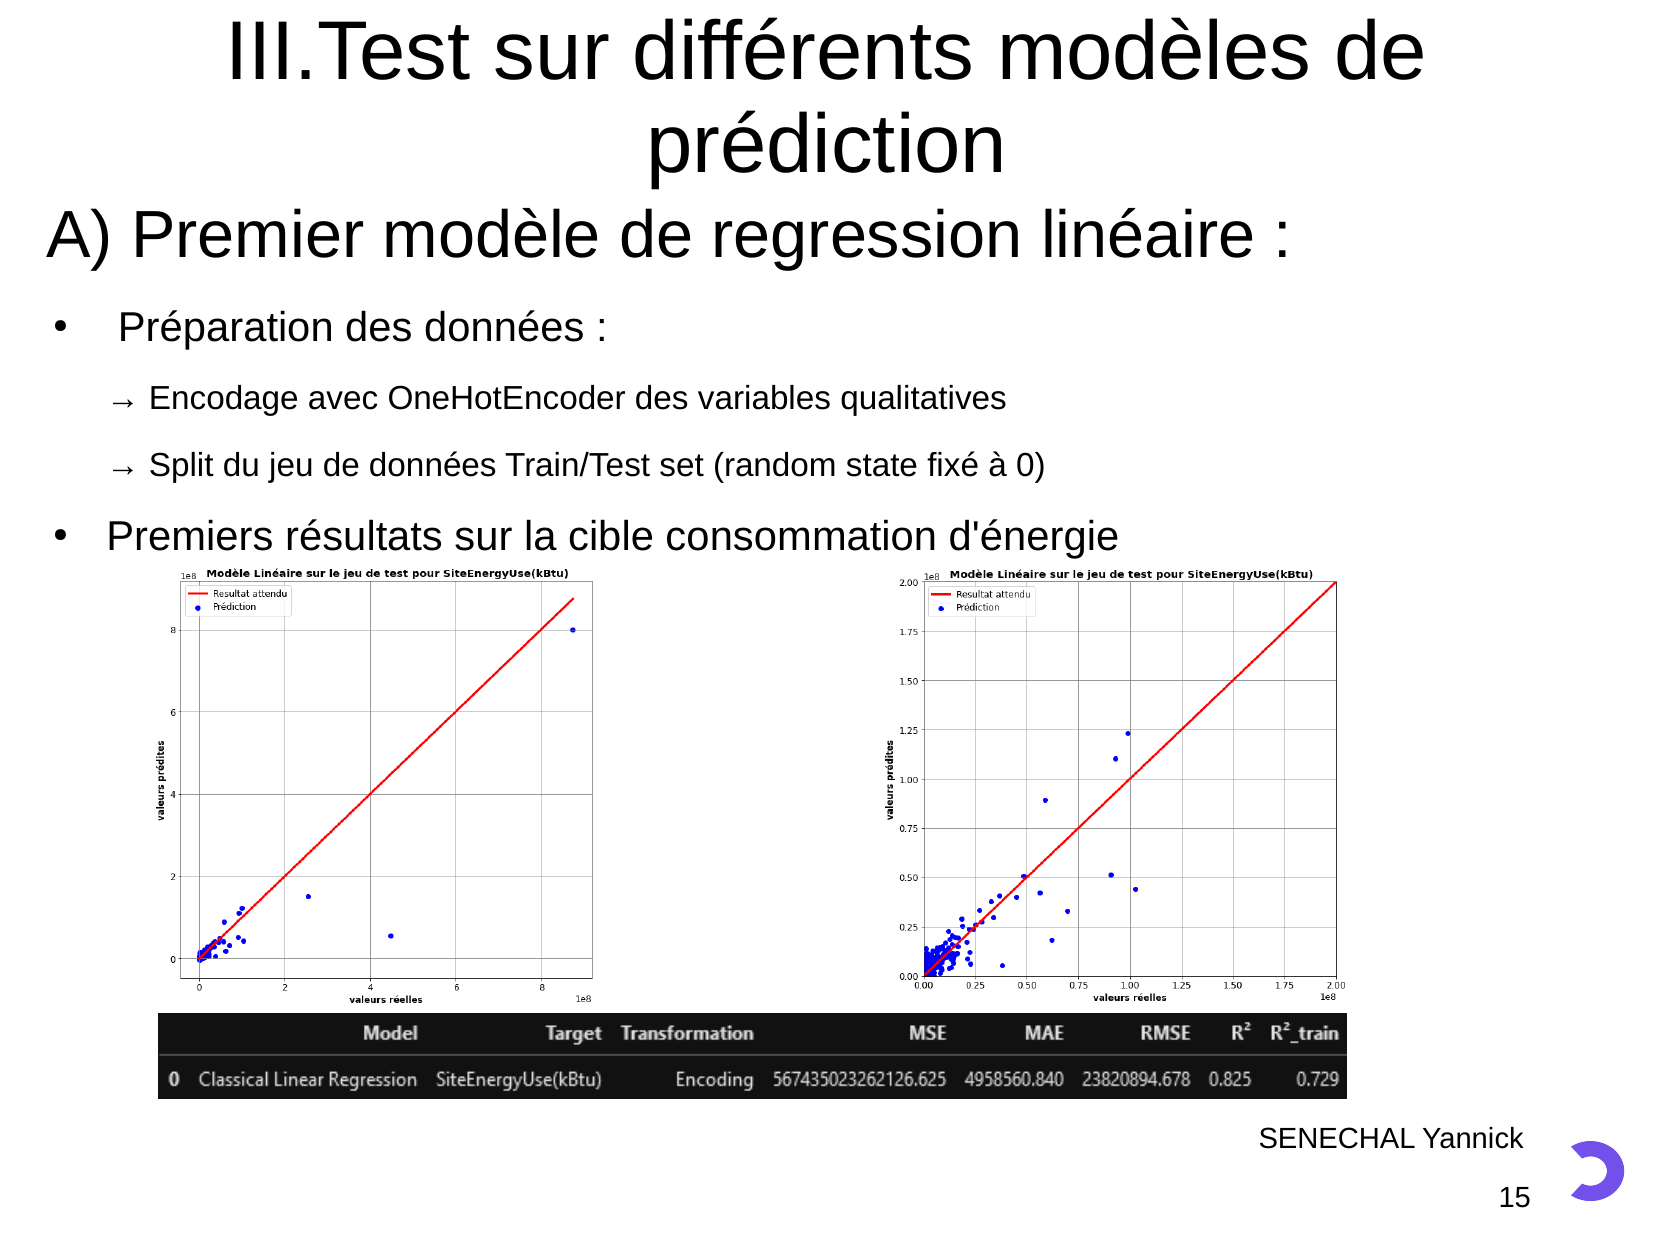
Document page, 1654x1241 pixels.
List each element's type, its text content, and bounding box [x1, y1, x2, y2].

picture [1539, 1125, 1642, 1217]
picture [153, 565, 595, 1004]
title III.Test sur différents modèles de prédiction [82, 0, 1571, 201]
picture [882, 566, 1347, 1004]
list A) Premier modèle de regression linéaire : [0, 197, 1464, 1016]
list Préparation des données : → Encodage avec OneHotEncoder des variables qualitatives → Split du jeu de données Train/Test set (random state fixé à 0) Premiers résultats sur la cible consommation d'énergie [35, 303, 1524, 1241]
picture [158, 1013, 1347, 1099]
